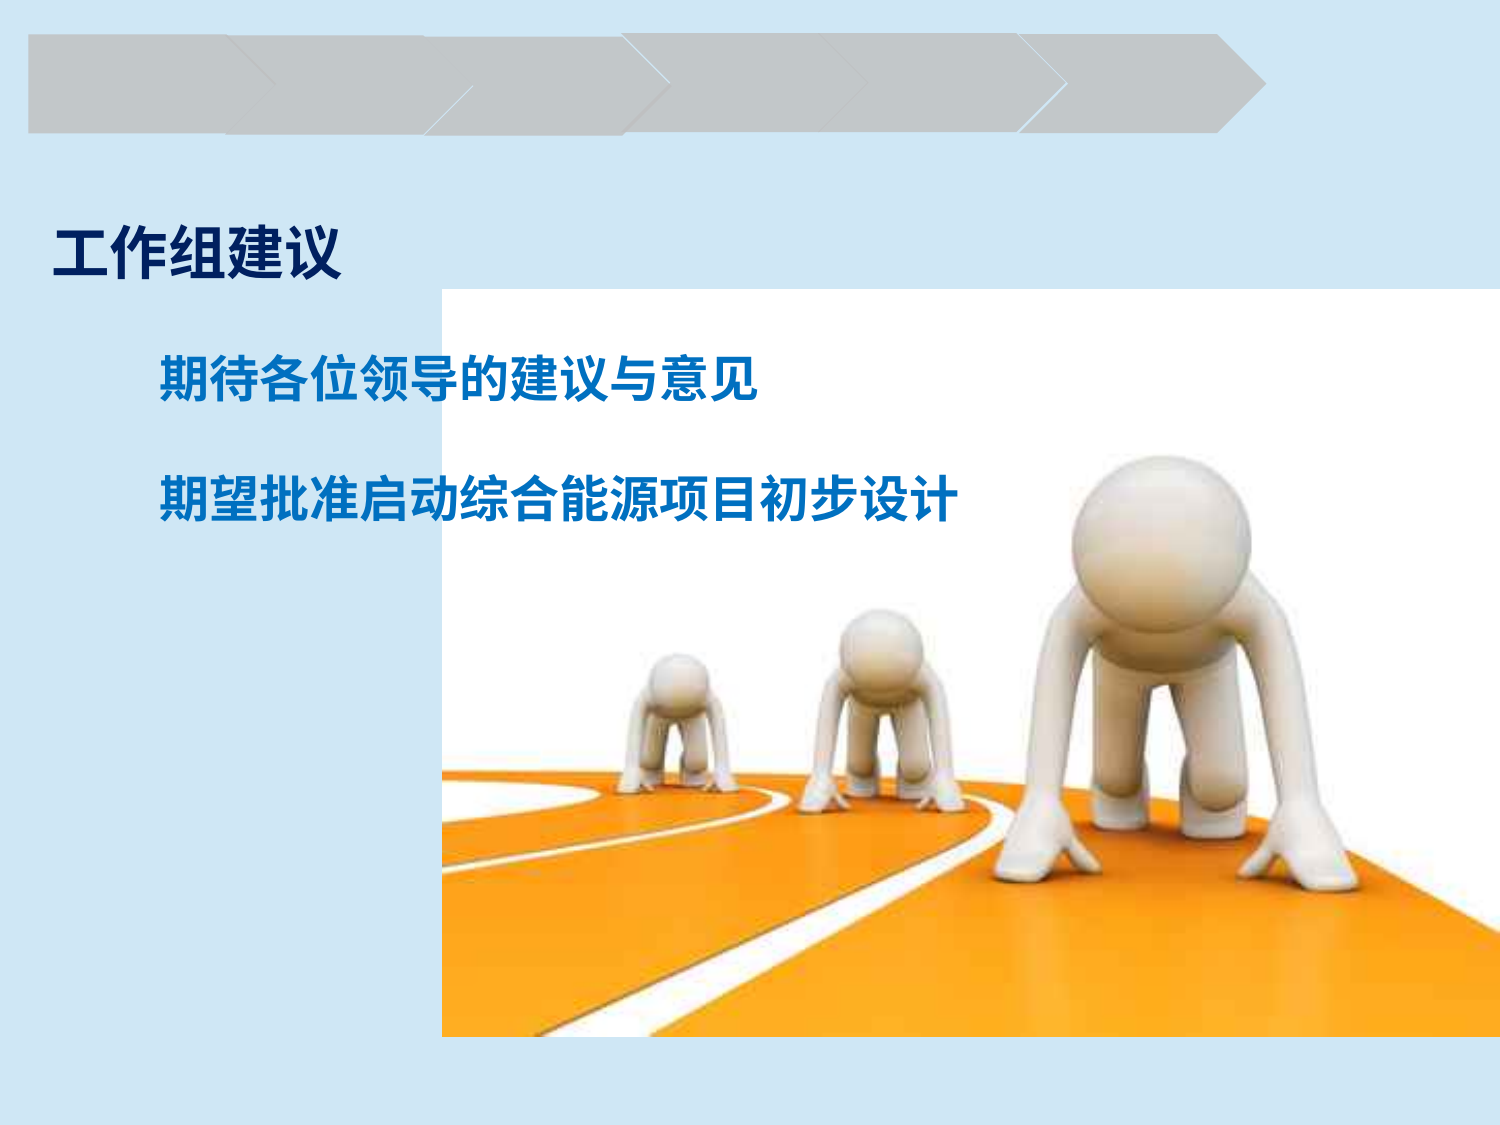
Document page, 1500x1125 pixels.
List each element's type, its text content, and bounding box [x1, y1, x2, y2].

text_box [28, 33, 1267, 136]
text_box 工作组建议 [36, 138, 1483, 294]
text_box 期待各位领导的建议与意见 期望批准启动综合能源项目初步设计 [144, 279, 1340, 535]
picture [442, 289, 1500, 1037]
text_box 工作组建议 [309, 269, 334, 279]
